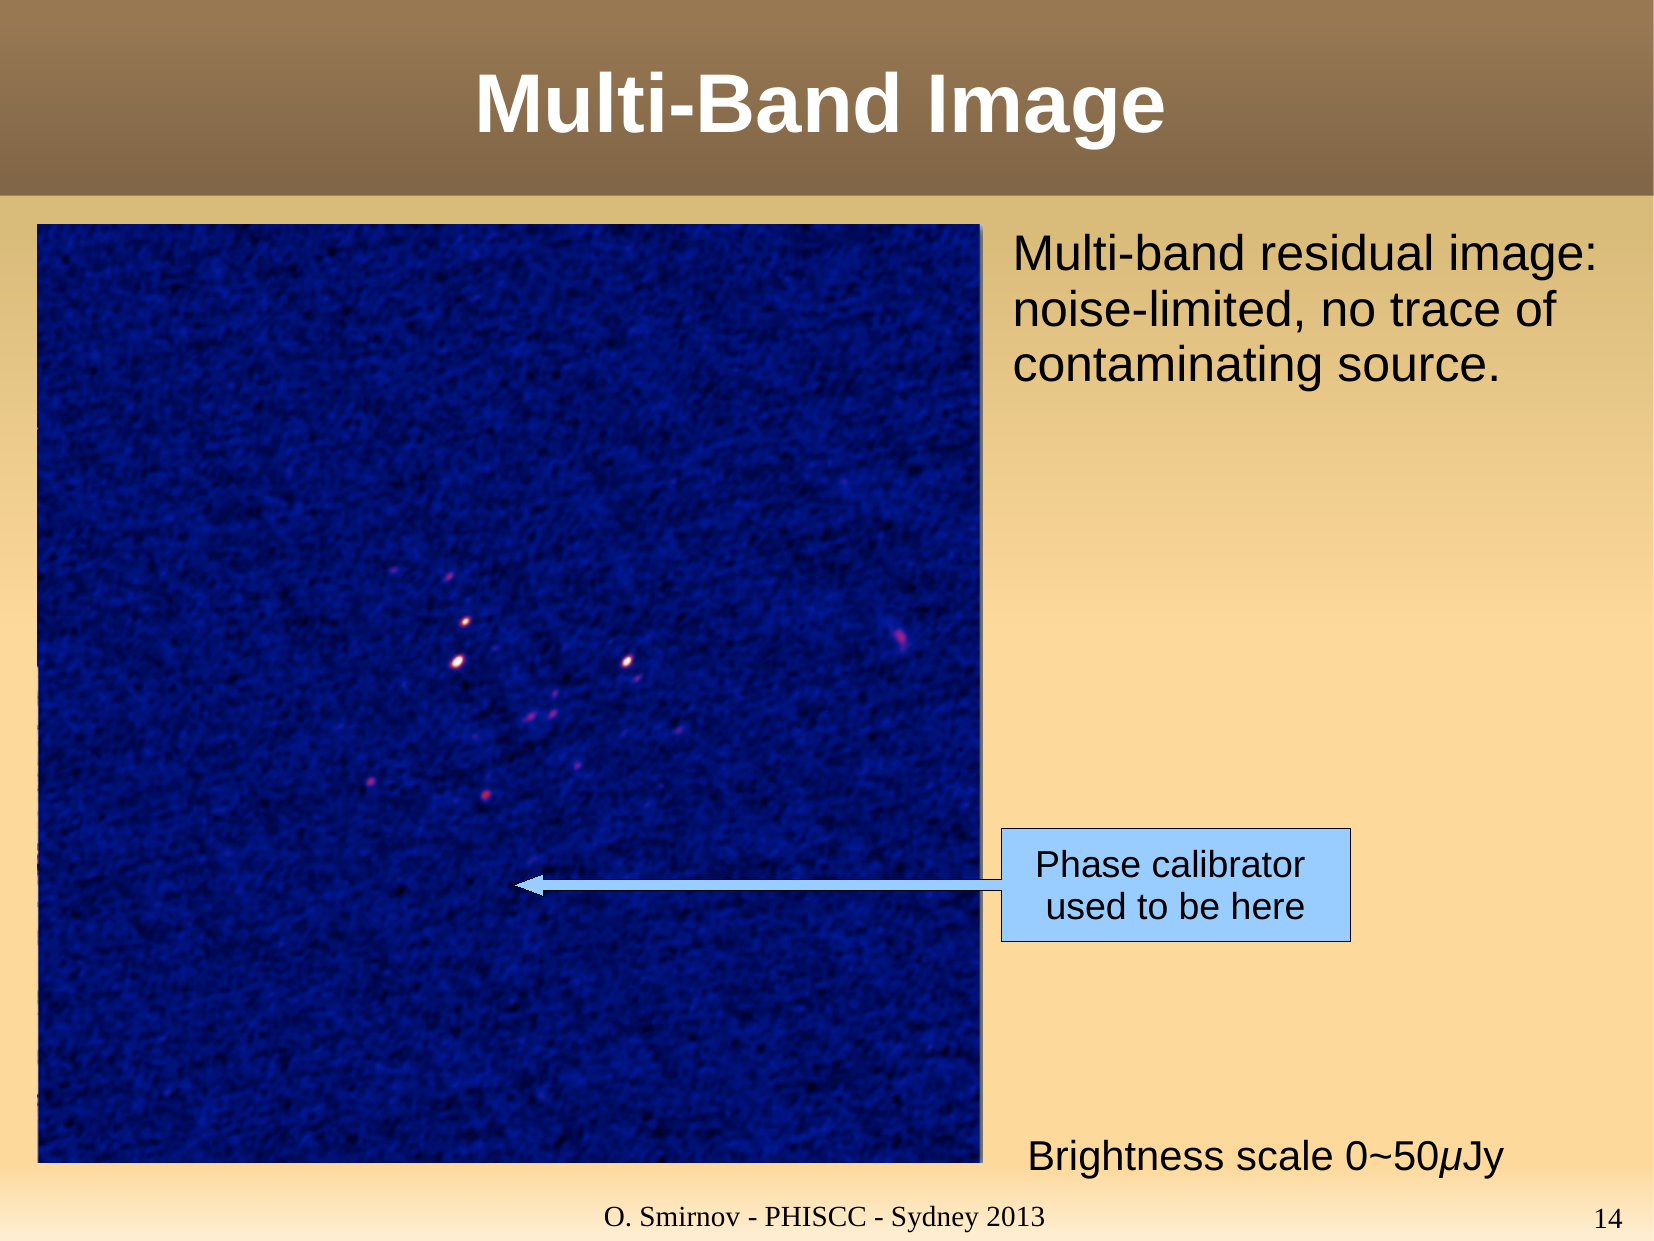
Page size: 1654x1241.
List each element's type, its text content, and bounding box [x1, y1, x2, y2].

title Multi-Band Image [76, 0, 1565, 208]
picture [0, 0, 1654, 1241]
text_box Brightness scale 0~50μJy [1012, 1125, 1654, 1187]
list Multi-band residual image: noise-limited, no trace of contaminating source. [1012, 225, 1601, 1044]
text_box Phase calibrator used to be here [513, 828, 1351, 942]
